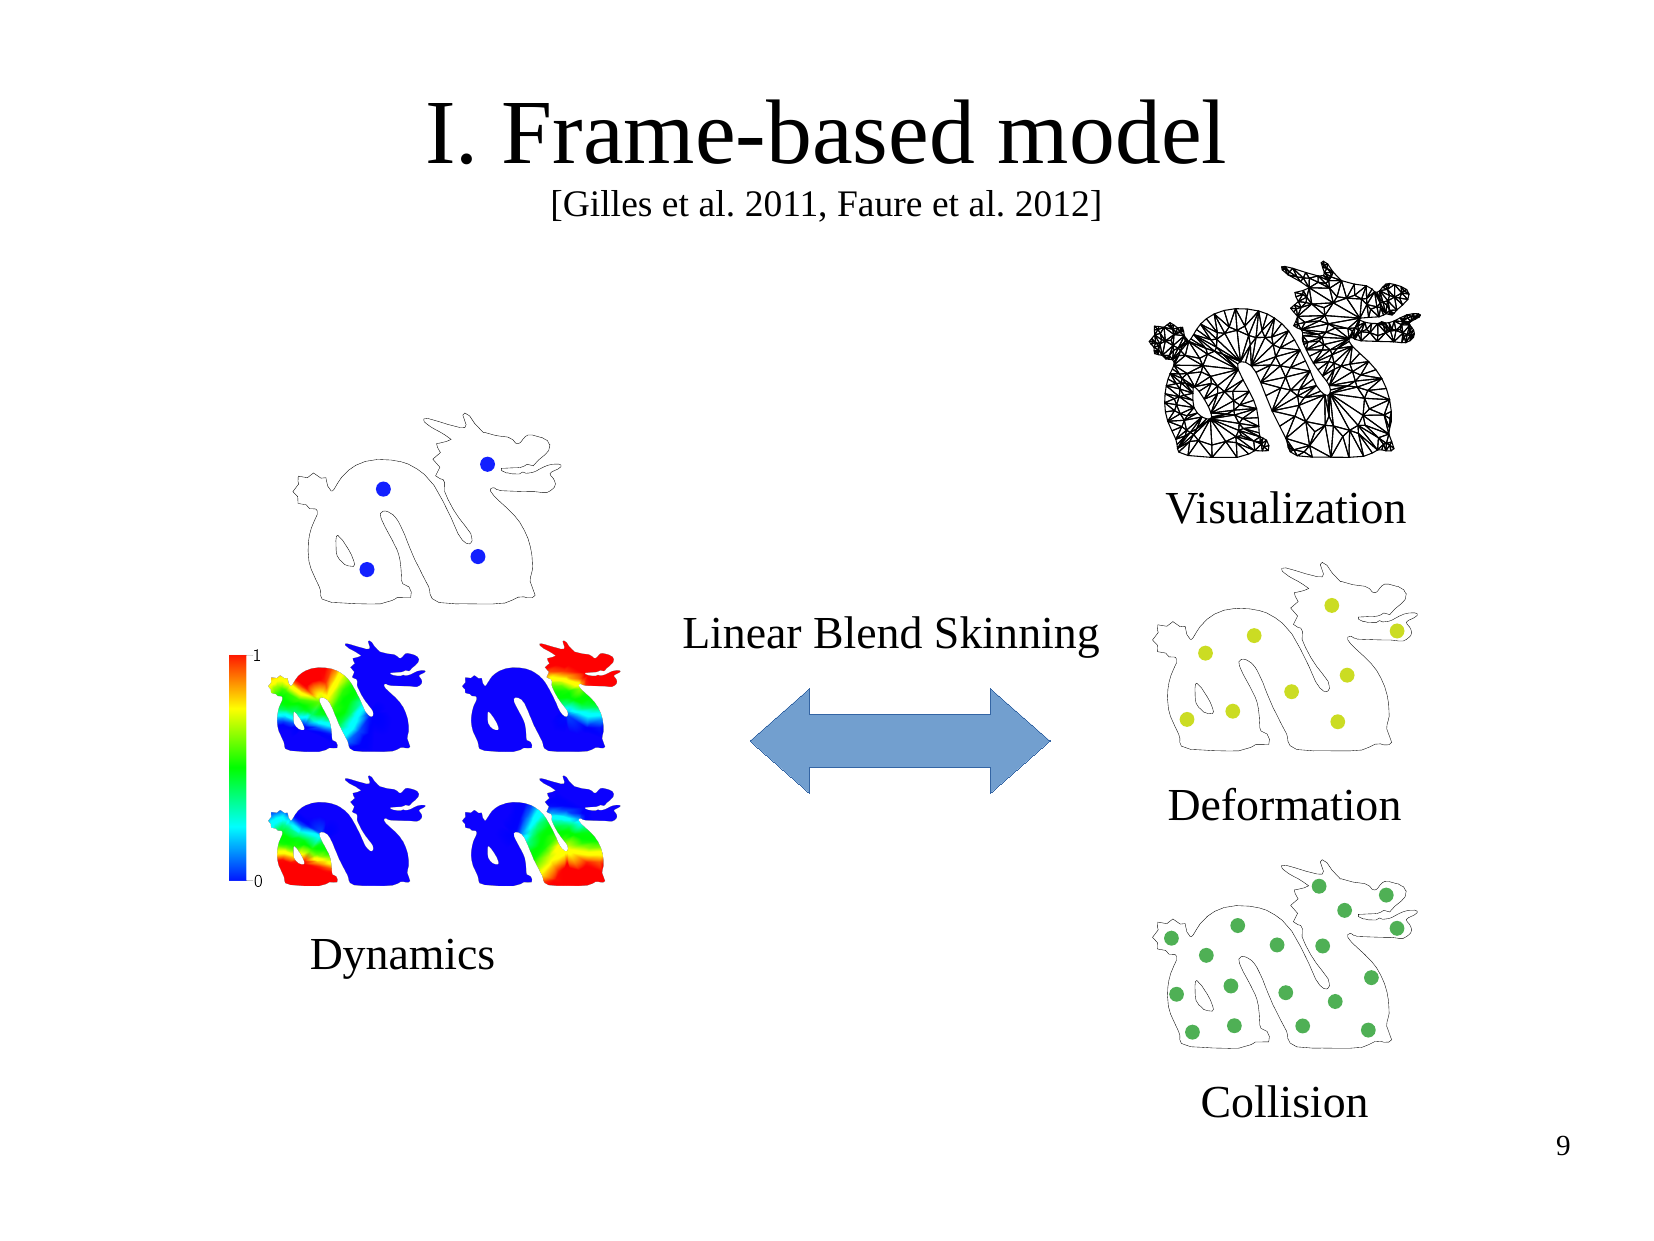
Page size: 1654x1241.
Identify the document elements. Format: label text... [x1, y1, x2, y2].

picture [1145, 852, 1424, 1056]
picture [1145, 555, 1424, 758]
text_box Dynamics [295, 921, 559, 988]
picture [285, 405, 568, 611]
text_box Deformation [1152, 772, 1417, 839]
picture [229, 613, 430, 922]
text_box Collision [1185, 1069, 1384, 1136]
picture [450, 613, 625, 922]
text_box Linear Blend Skinning [667, 600, 1133, 667]
title I. Frame-based model [Gilles et al. 2011, Faure et al. 2012] [82, 49, 1571, 257]
picture [1145, 258, 1424, 461]
text_box Visualization [1150, 475, 1422, 541]
text_box [750, 688, 1051, 794]
